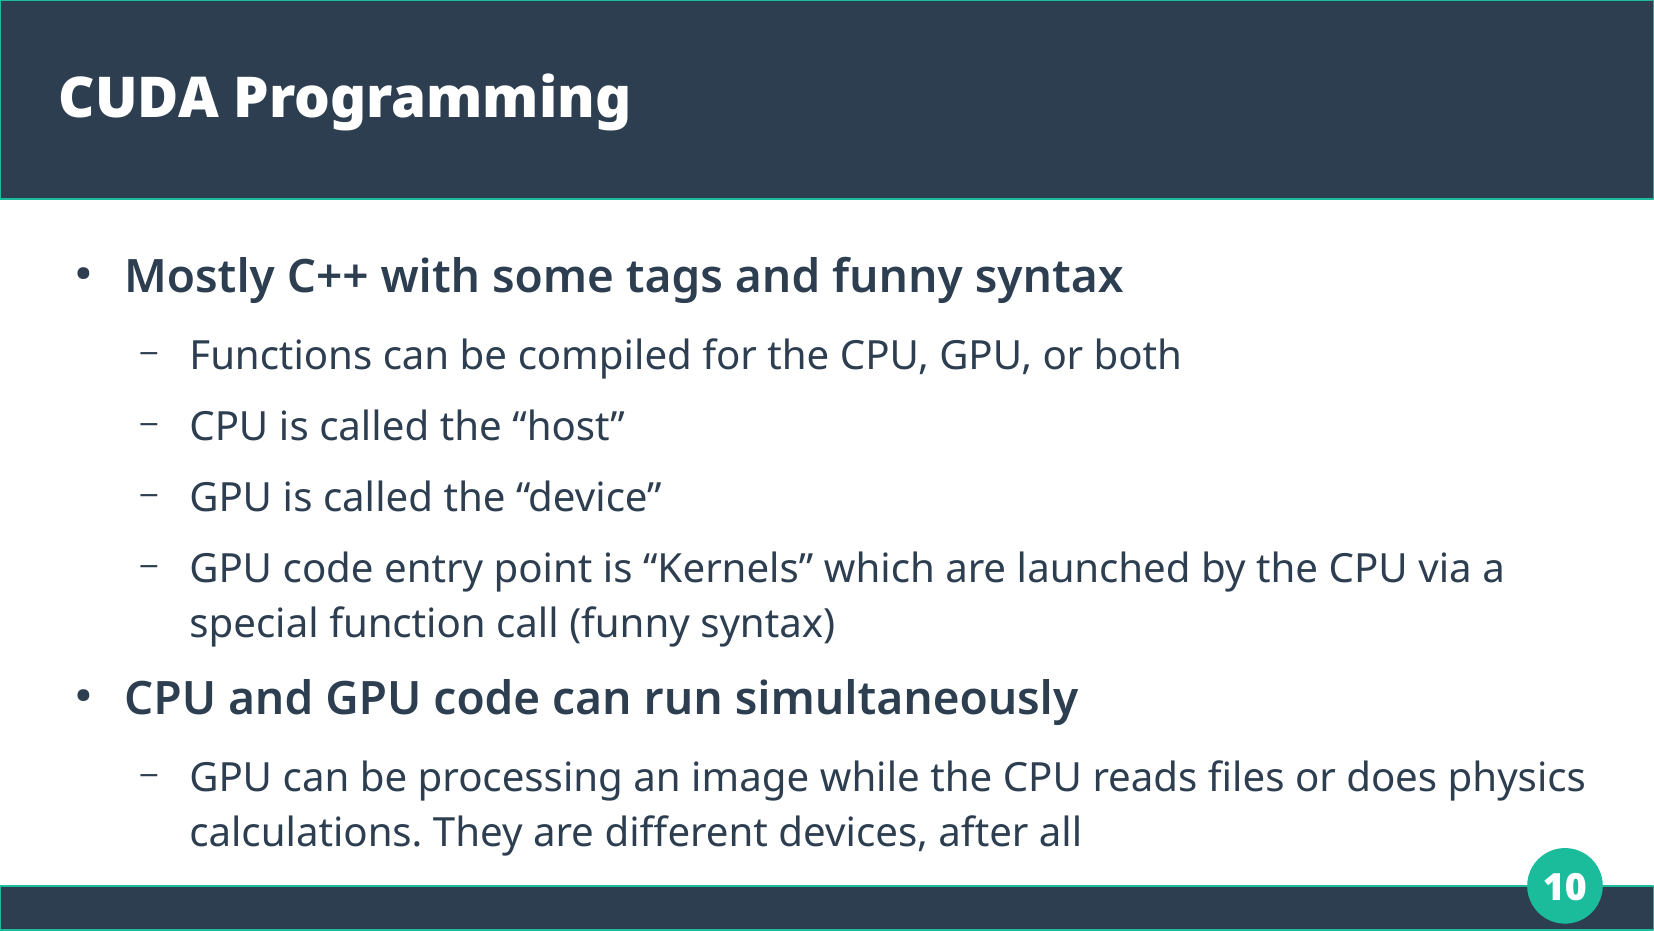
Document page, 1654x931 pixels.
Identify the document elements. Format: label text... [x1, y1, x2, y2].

list Mostly C++ with some tags and funny syntax Functions can be compiled for the CPU, GPU, or both CPU is called the “host” GPU is called the “device” GPU code entry point is “Kernels” which are launched by the CPU via a special function call (funny syntax) CPU and GPU code can run simultaneously GPU can be processing an image while the CPU reads files or does physics calculations. They are different devices, after all [59, 243, 1595, 864]
title CUDA Programming [59, 37, 1595, 155]
